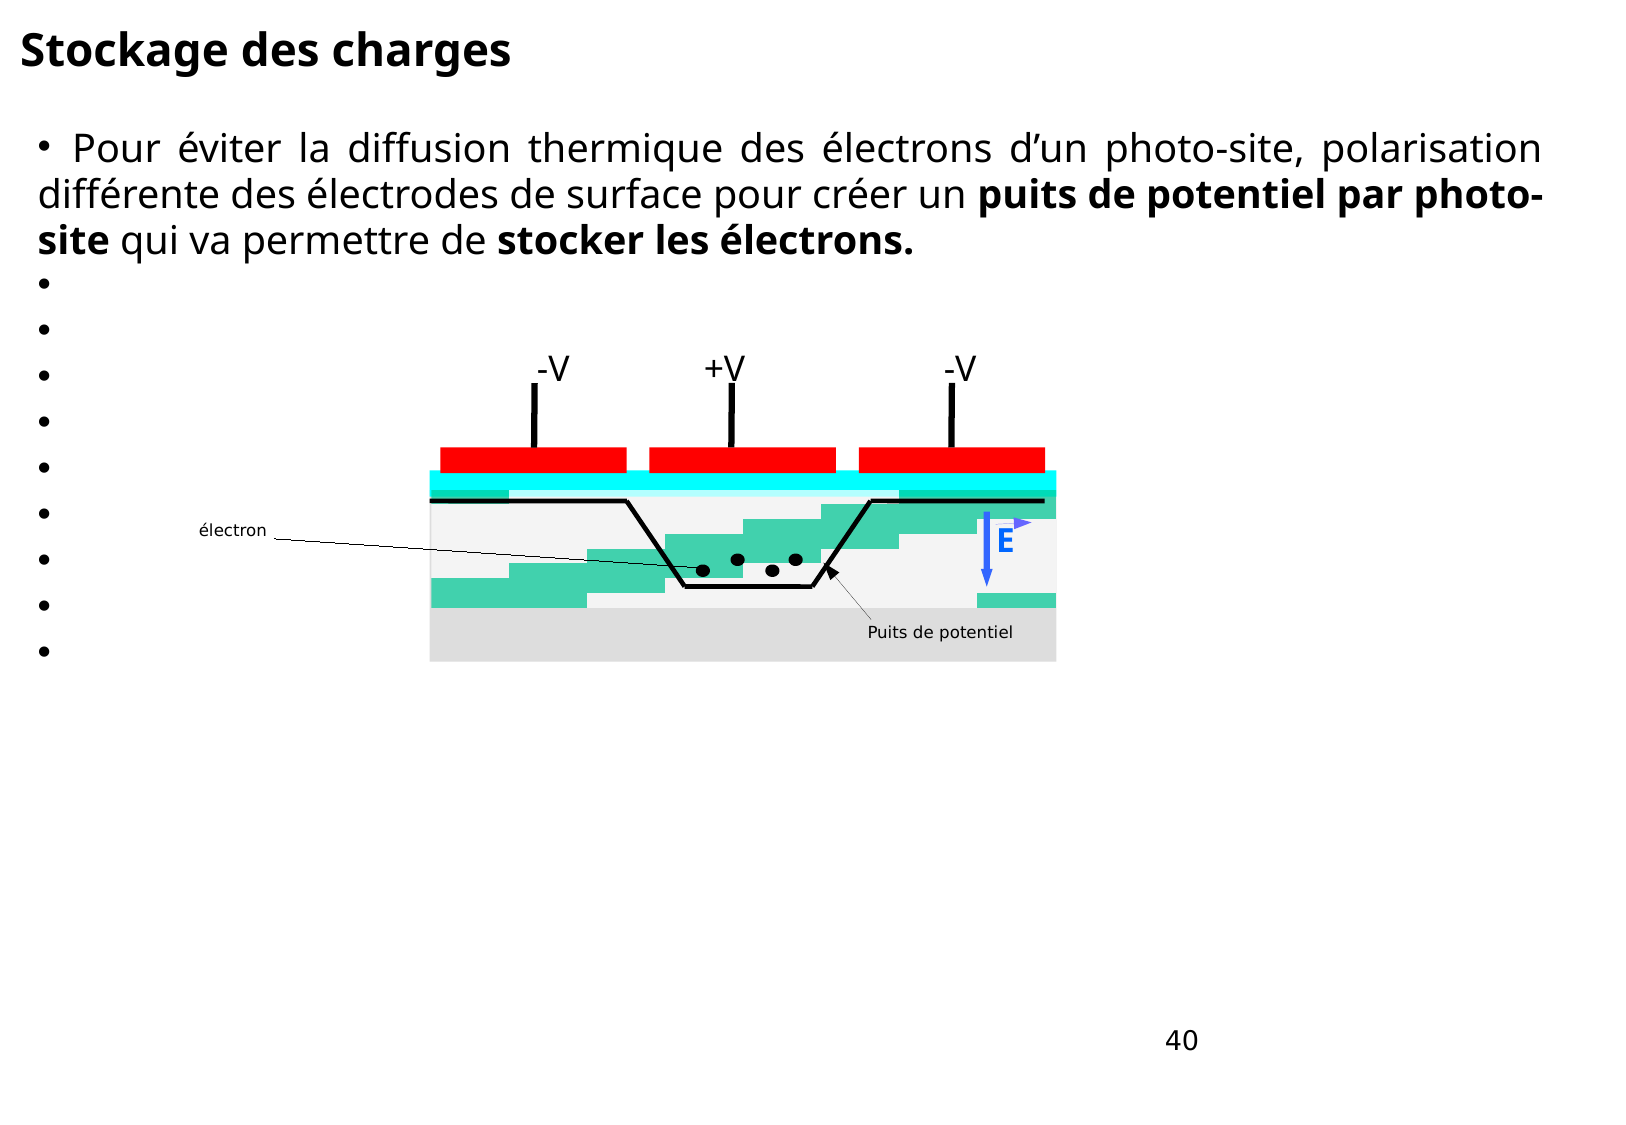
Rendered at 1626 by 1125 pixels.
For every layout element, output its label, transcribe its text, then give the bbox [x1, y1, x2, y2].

text_box [429, 447, 1057, 662]
text_box -V [929, 339, 991, 396]
text_box +V [689, 339, 760, 396]
text_box électron [184, 513, 283, 548]
text_box Puits de potentiel [852, 615, 1029, 650]
text_box E [981, 511, 1029, 566]
text_box -V [522, 339, 585, 396]
text_box Stockage des charges [5, 13, 527, 84]
text_box Pour éviter la diffusion thermique des électrons d’un photo-site, polarisation différente des électrodes de surface pour créer un puits de potentiel par photo-site qui va permettre de stocker les électrons. [23, 118, 1614, 686]
text_box [1164, 1024, 1544, 1103]
